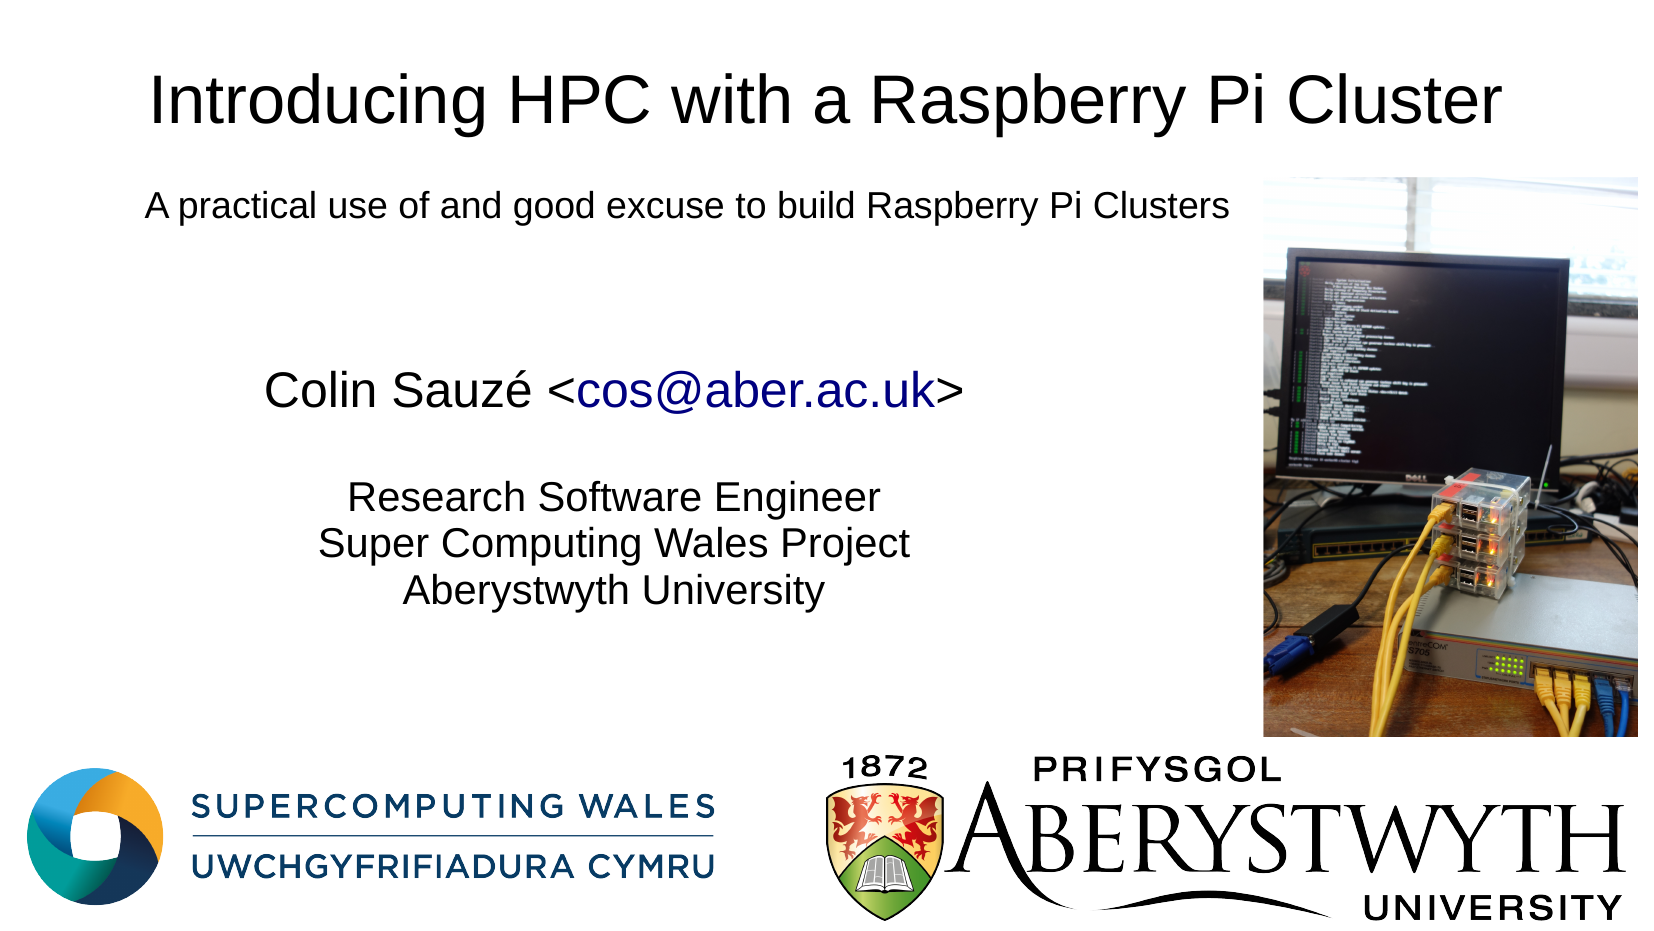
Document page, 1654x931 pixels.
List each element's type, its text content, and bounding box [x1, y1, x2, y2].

picture [11, 756, 730, 917]
subtitle Colin Sauzé <cos@aber.ac.uk> Research Software Engineer Super Computing Wales Project Aberystwyth University [82, 217, 1146, 758]
text_box A practical use of and good excuse to build Raspberry Pi Clusters [129, 177, 1276, 276]
title Introducing HPC with a Raspberry Pi Cluster [82, 21, 1571, 178]
picture [1263, 177, 1638, 738]
picture [826, 755, 1626, 921]
